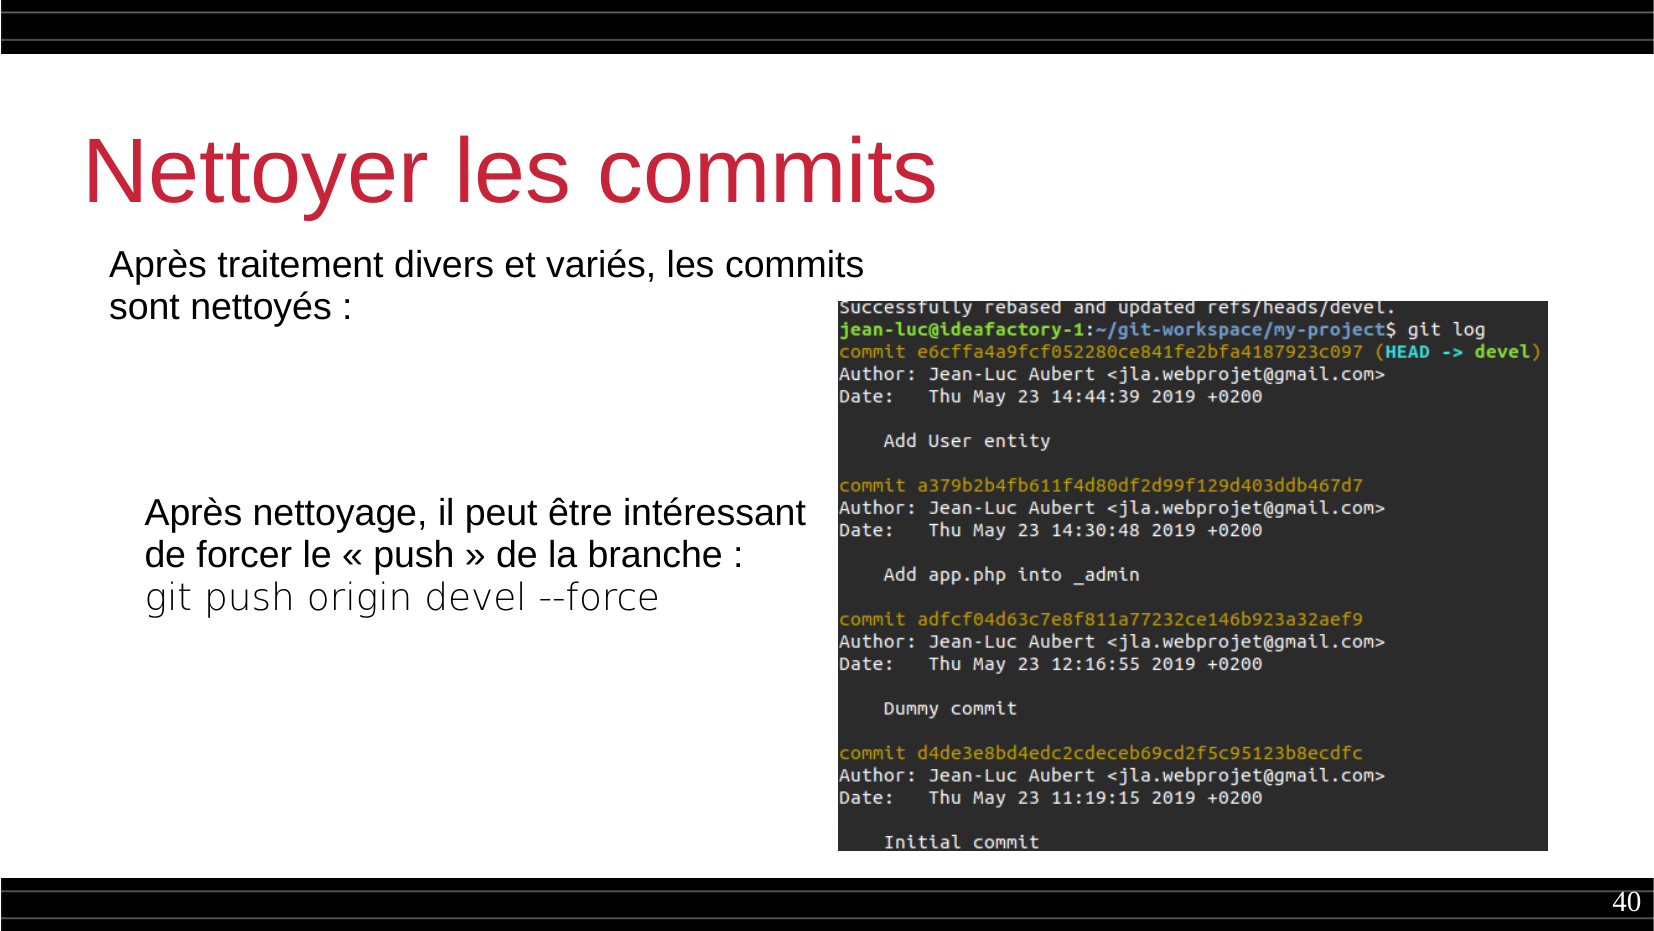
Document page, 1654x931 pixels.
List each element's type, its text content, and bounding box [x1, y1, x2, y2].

picture [1, 0, 1654, 54]
title Nettoyer les commits [82, 92, 1571, 249]
picture [1, 878, 1654, 931]
picture [838, 301, 1548, 851]
text_box Après nettoyage, il peut être intéressant de forcer le « push » de la branche : git push origin devel --force [129, 484, 827, 627]
text_box Après traitement divers et variés, les commits sont nettoyés : [94, 236, 957, 336]
